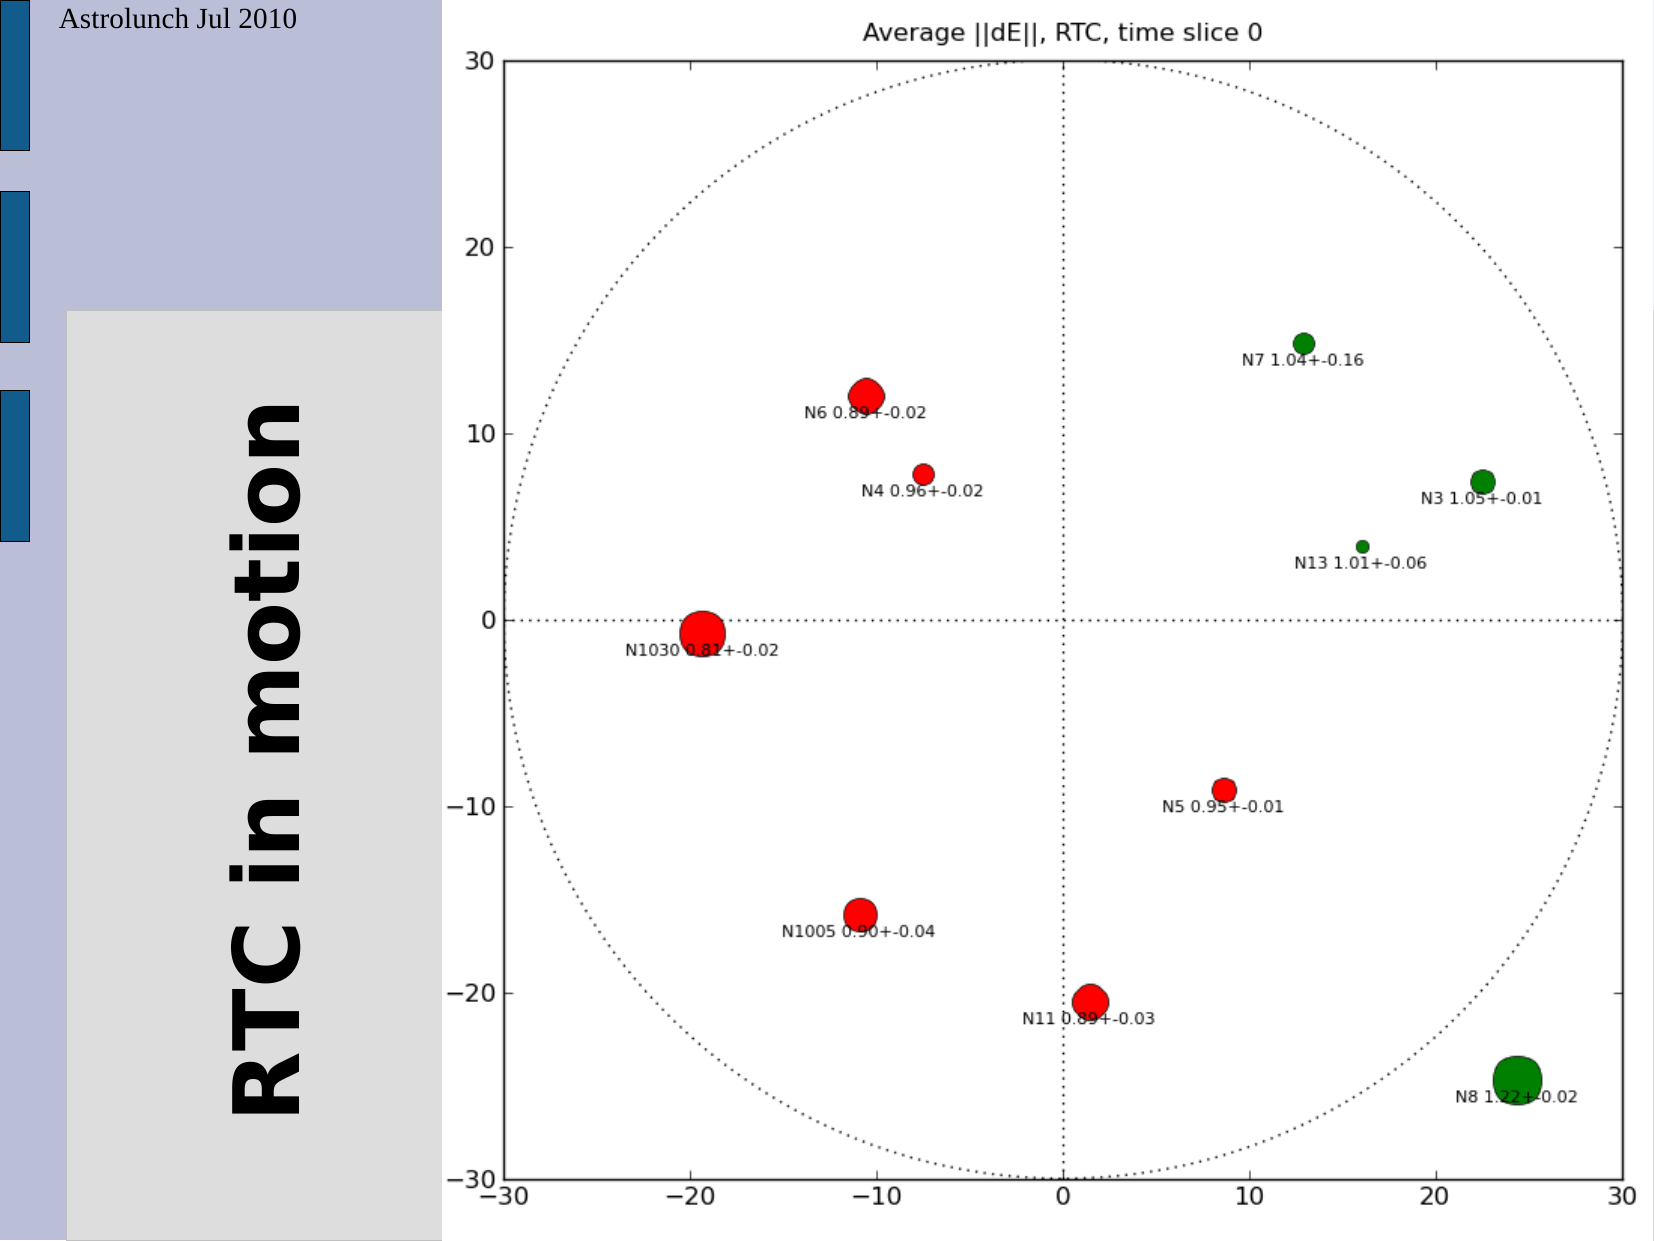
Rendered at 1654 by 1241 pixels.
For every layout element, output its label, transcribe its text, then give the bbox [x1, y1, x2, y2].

picture [442, 0, 1654, 1241]
text_box RTC in motion [206, 383, 329, 1137]
